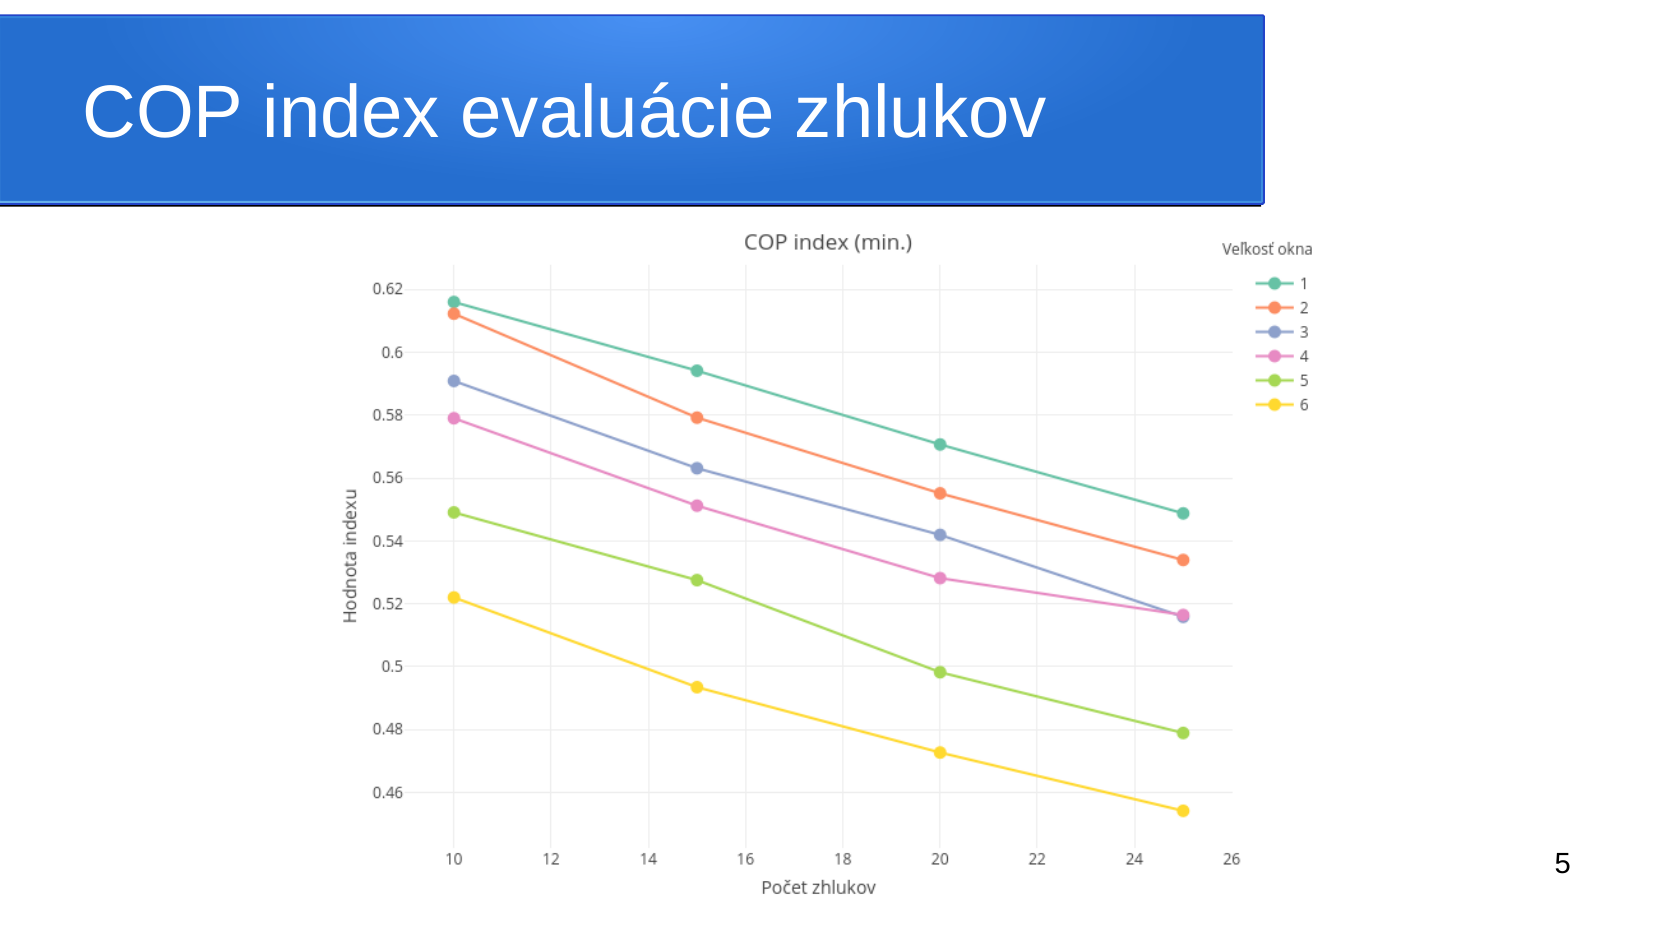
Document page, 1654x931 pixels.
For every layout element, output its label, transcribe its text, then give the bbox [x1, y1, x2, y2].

picture [309, 214, 1345, 917]
title COP index evaluácie zhlukov [82, 35, 1235, 189]
